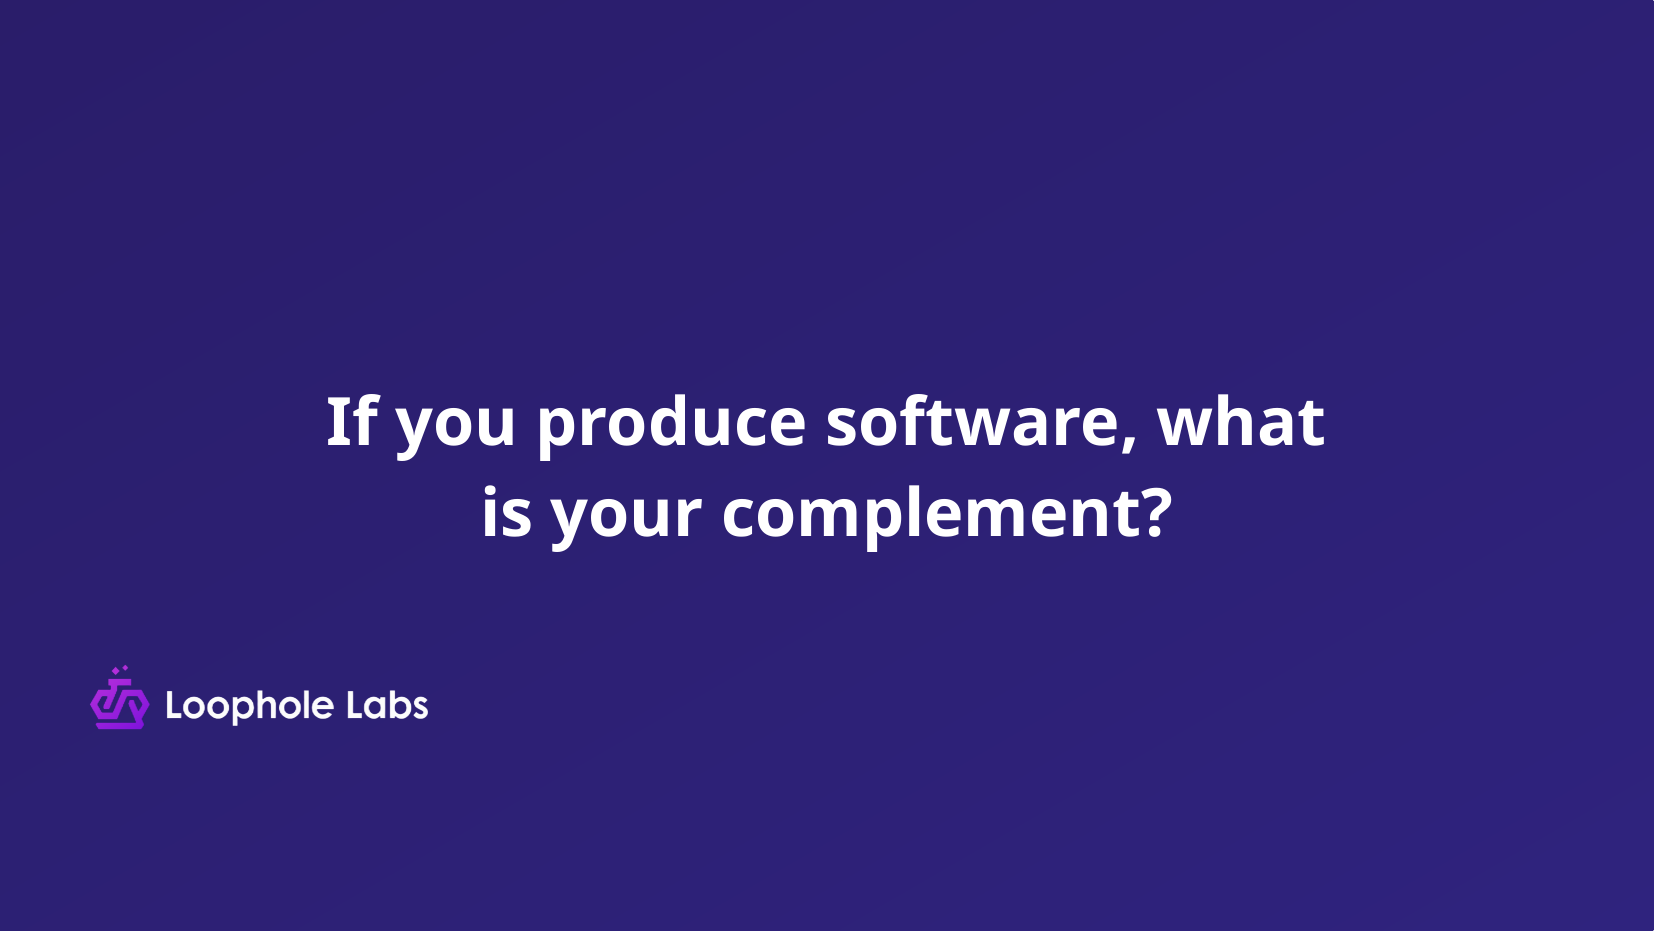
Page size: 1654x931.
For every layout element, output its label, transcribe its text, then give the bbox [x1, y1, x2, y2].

picture [70, 643, 439, 755]
title If you produce software, what is your complement? [300, 263, 1353, 667]
